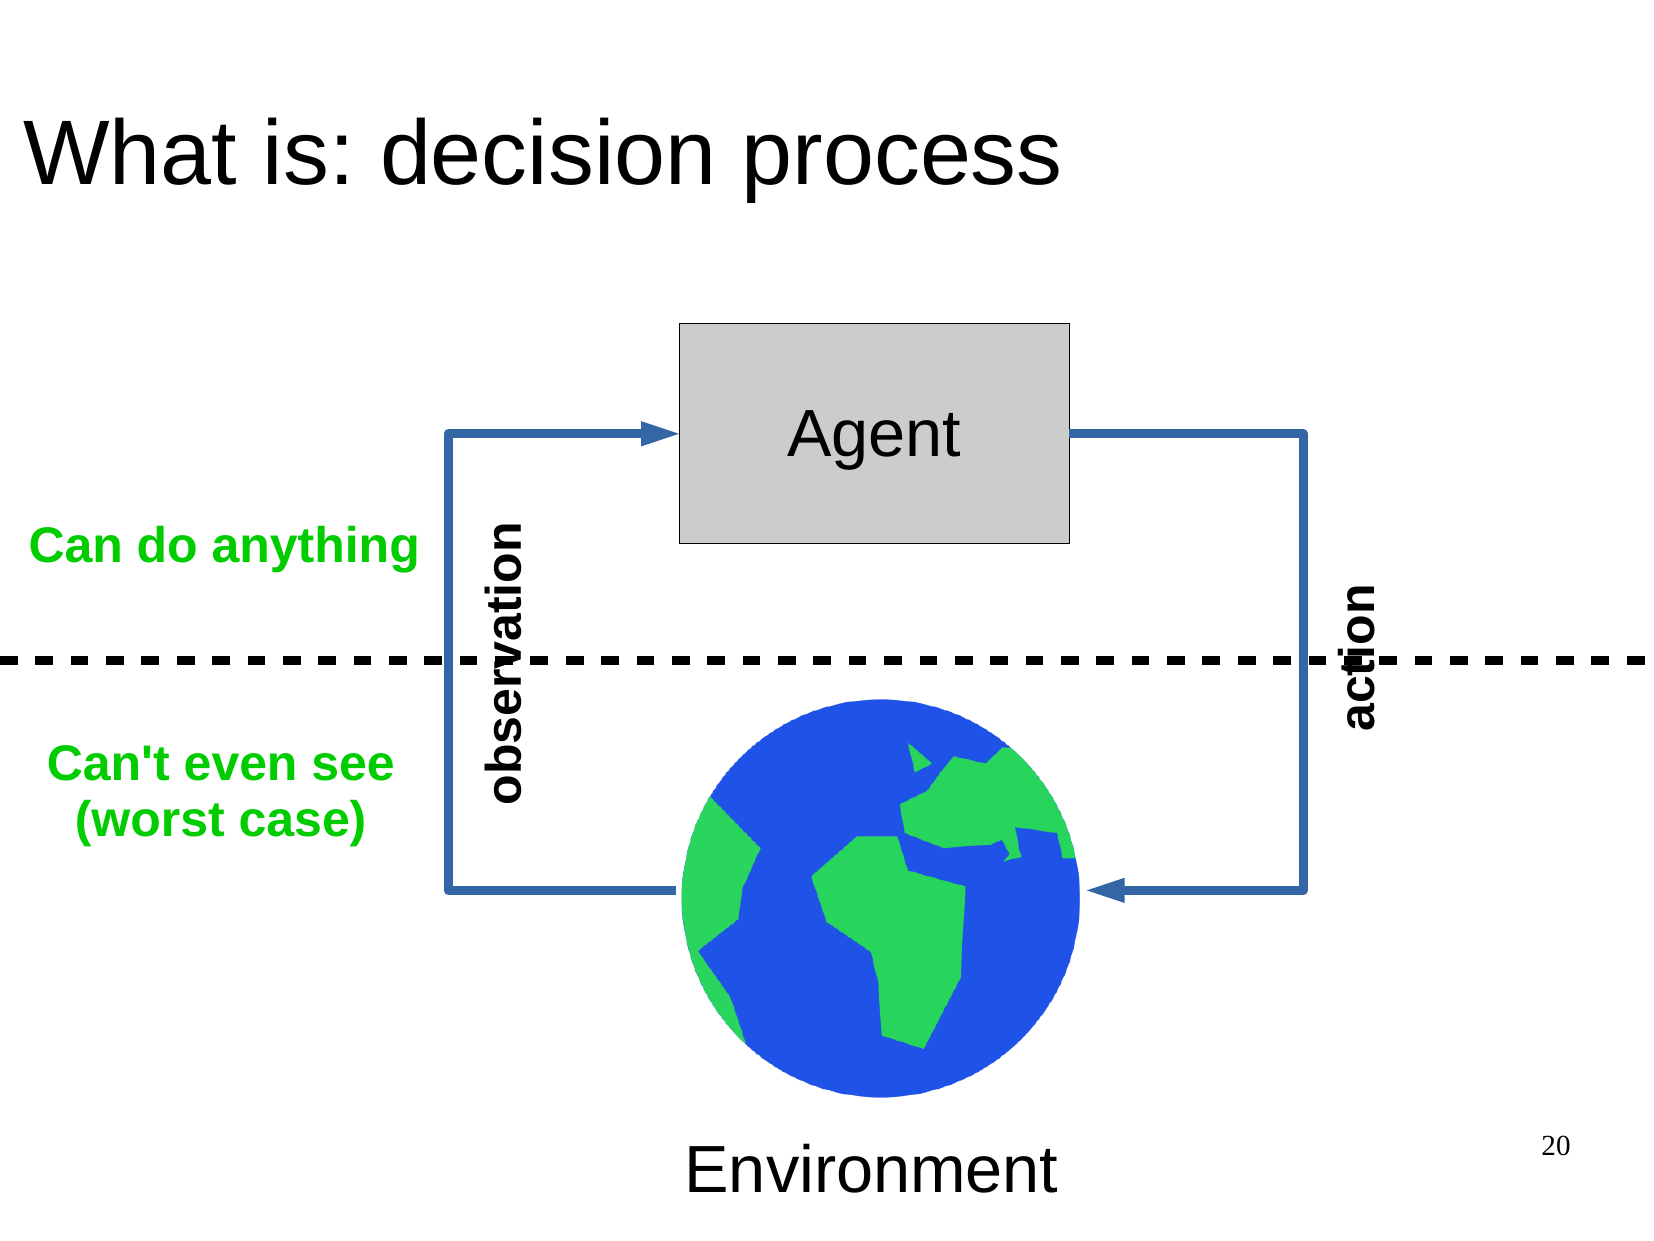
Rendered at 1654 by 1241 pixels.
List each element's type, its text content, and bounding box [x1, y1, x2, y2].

title What is: decision process [23, 49, 1512, 257]
picture [555, 654, 1206, 1142]
text_box Can't even see (worst case) [0, 728, 522, 856]
text_box action [1321, 569, 1393, 747]
text_box Agent [679, 323, 1070, 544]
text_box Environment [600, 1124, 1143, 1214]
text_box observation [468, 581, 540, 821]
text_box Can do anything [13, 509, 636, 581]
